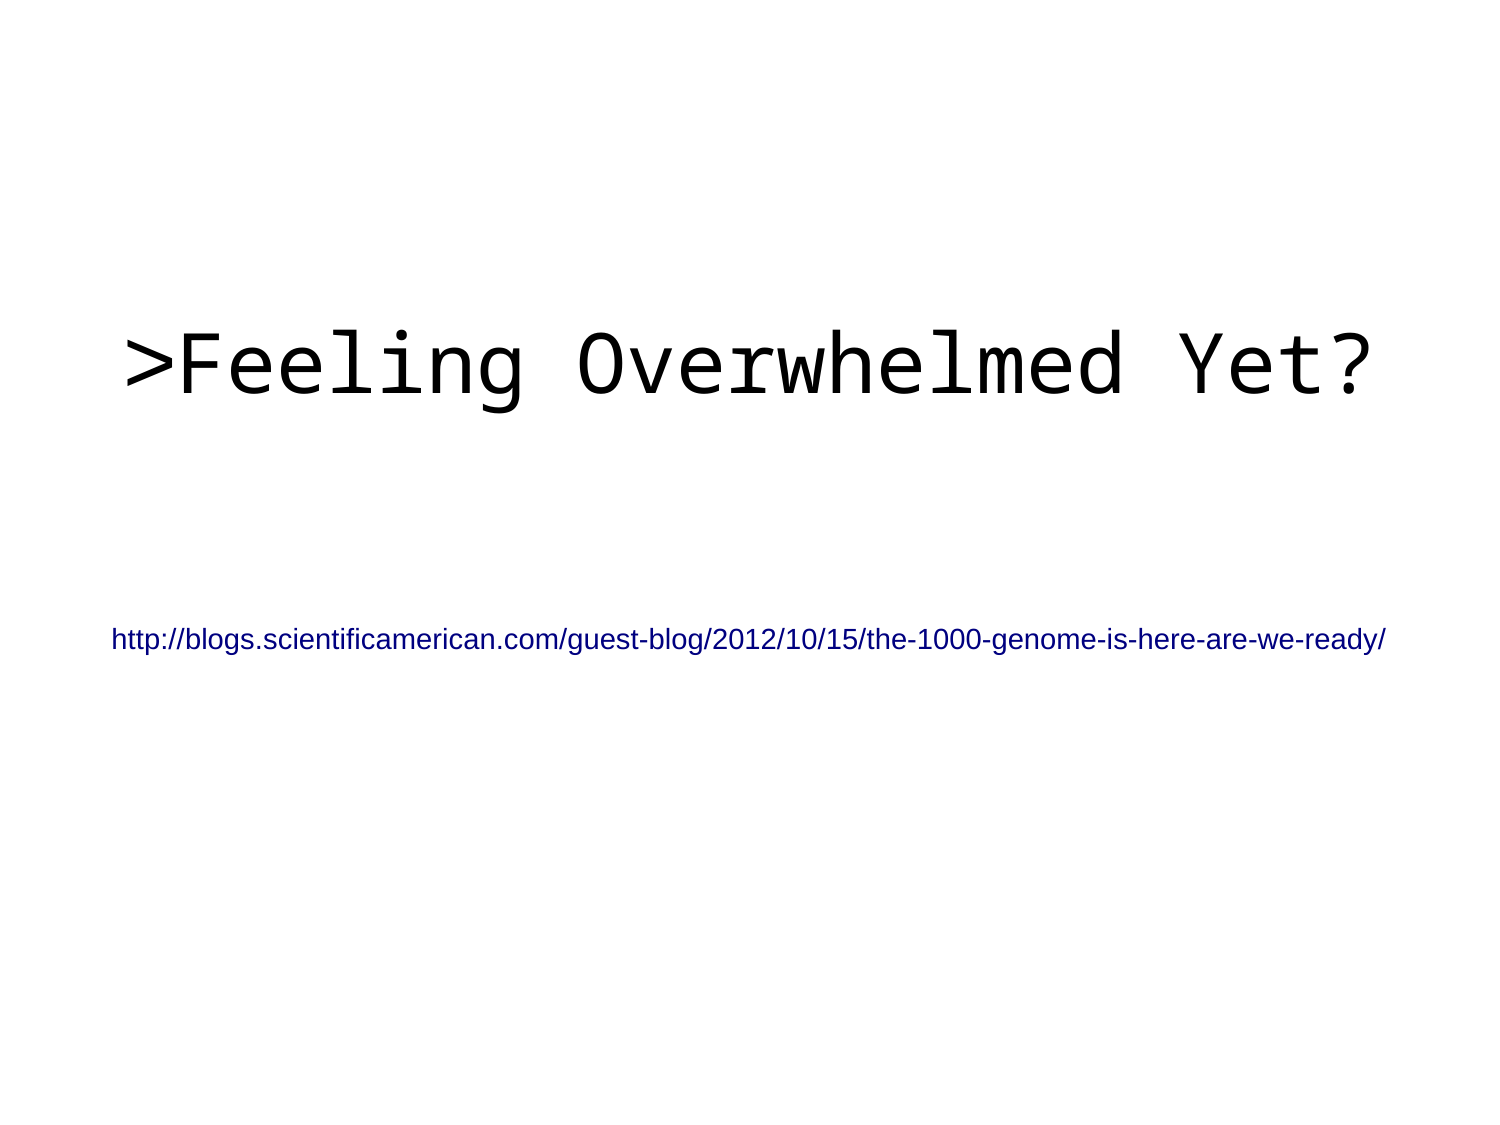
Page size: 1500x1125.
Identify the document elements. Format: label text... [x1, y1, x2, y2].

subtitle >Feeling Overwhelmed Yet? http://blogs.scientificamerican.com/guest-blog/2012/10/15/the-1000-genome-is-here-are-we-ready/ [75, 44, 1425, 916]
